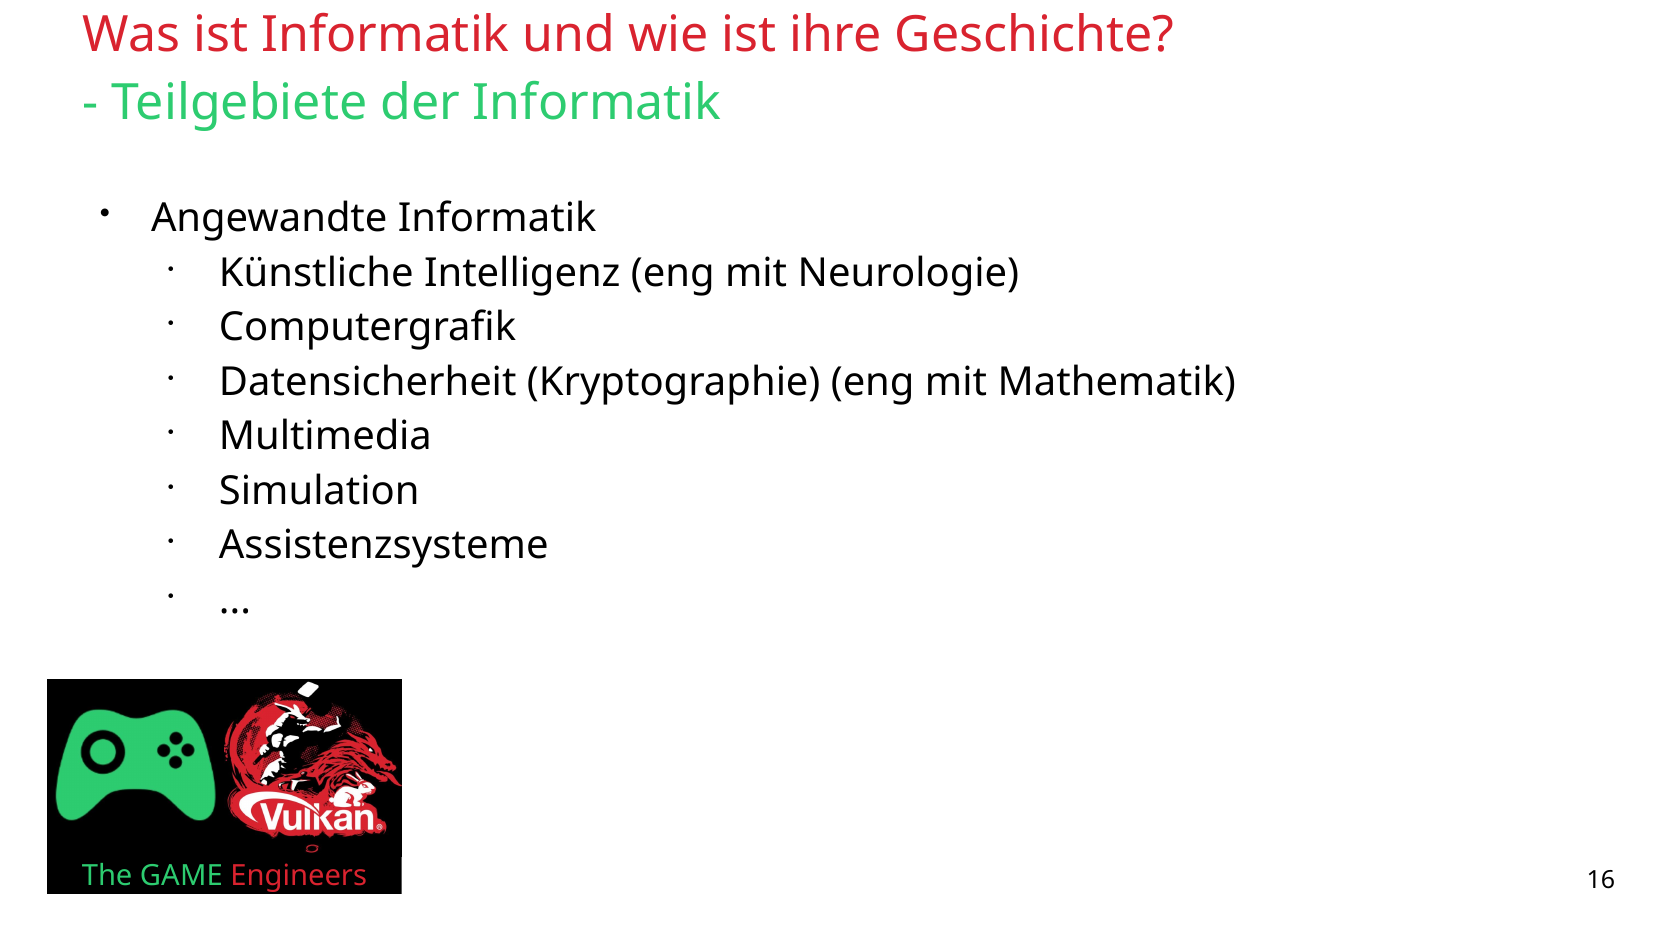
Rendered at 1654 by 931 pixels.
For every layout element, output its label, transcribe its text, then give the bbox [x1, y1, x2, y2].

list Angewandte Informatik Künstliche Intelligenz (eng mit Neurologie) Computergrafik Datensicherheit (Kryptographie) (eng mit Mathematik) Multimedia Simulation Assistenzsysteme ... [82, 188, 1572, 626]
picture [47, 679, 402, 857]
title Was ist Informatik und wie ist ihre Geschichte? - Teilgebiete der Informatik [82, 7, 1571, 125]
